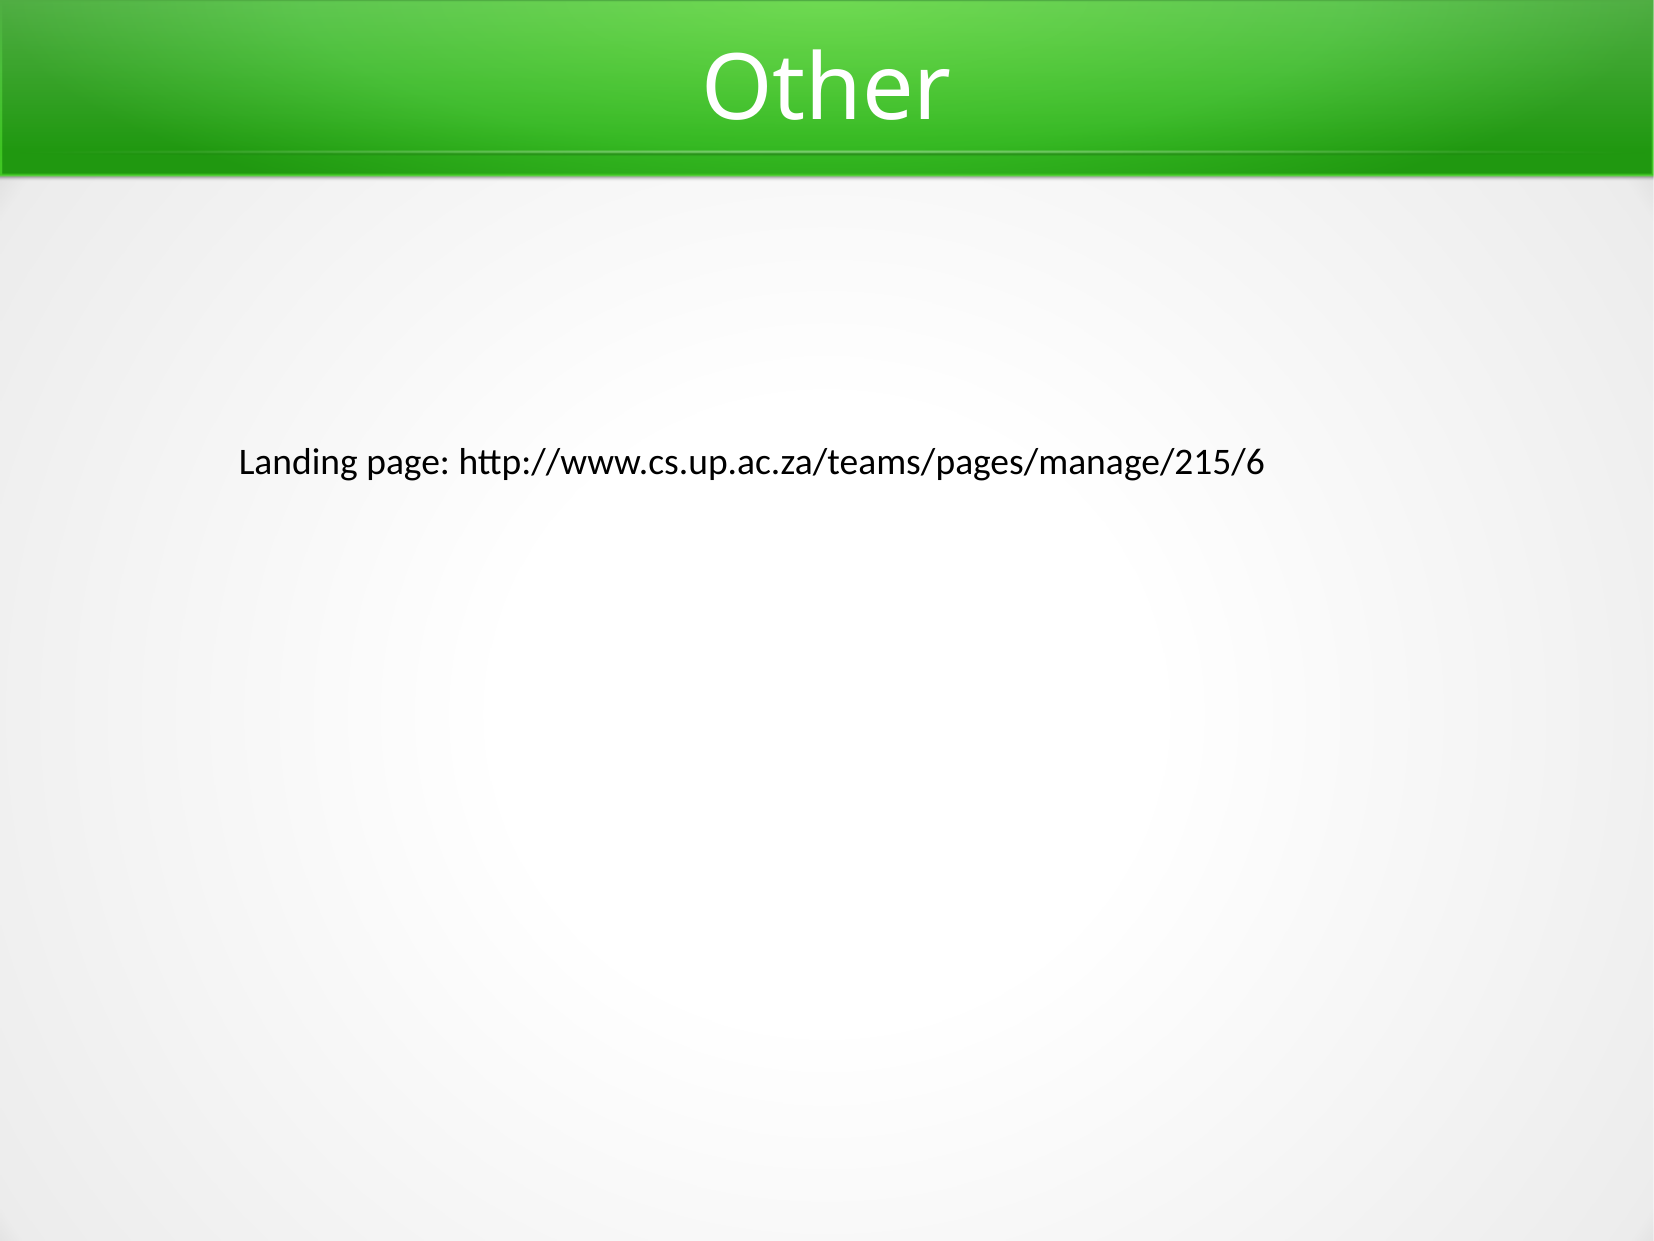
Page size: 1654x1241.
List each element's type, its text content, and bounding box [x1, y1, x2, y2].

text_box Landing page: http://www.cs.up.ac.za/teams/pages/manage/215/6 [223, 429, 1316, 536]
title Other [82, 27, 1571, 139]
